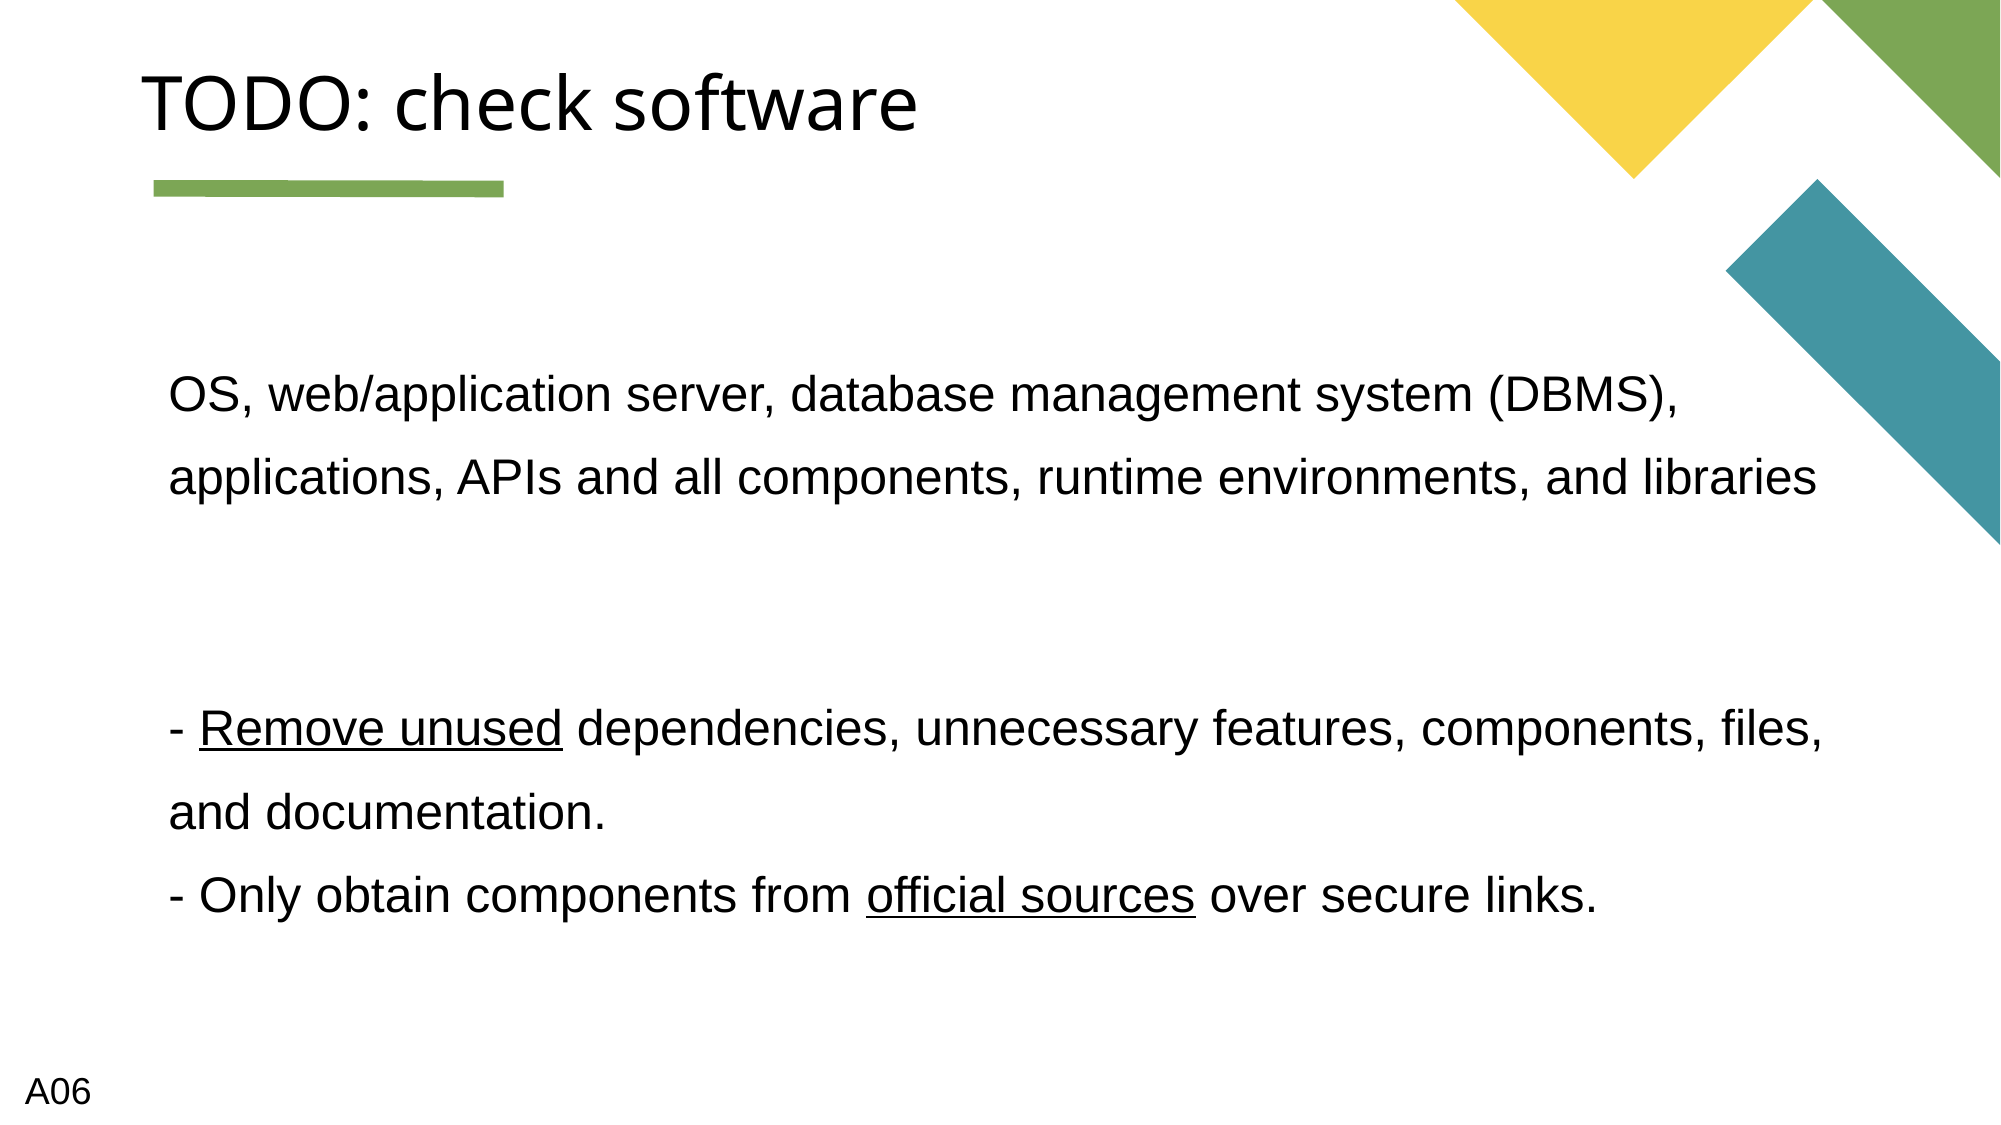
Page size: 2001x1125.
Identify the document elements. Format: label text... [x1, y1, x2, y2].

text_box A06 [10, 1062, 107, 1120]
text_box OS, web/application server, database management system (DBMS), applications, APIs and all components, runtime environments, and libraries - Remove unused dependencies, unnecessary features, components, files, and documentation. - Only obtain components from official sources over secure links. [153, 330, 1851, 931]
title TODO: check software [141, 14, 1394, 189]
